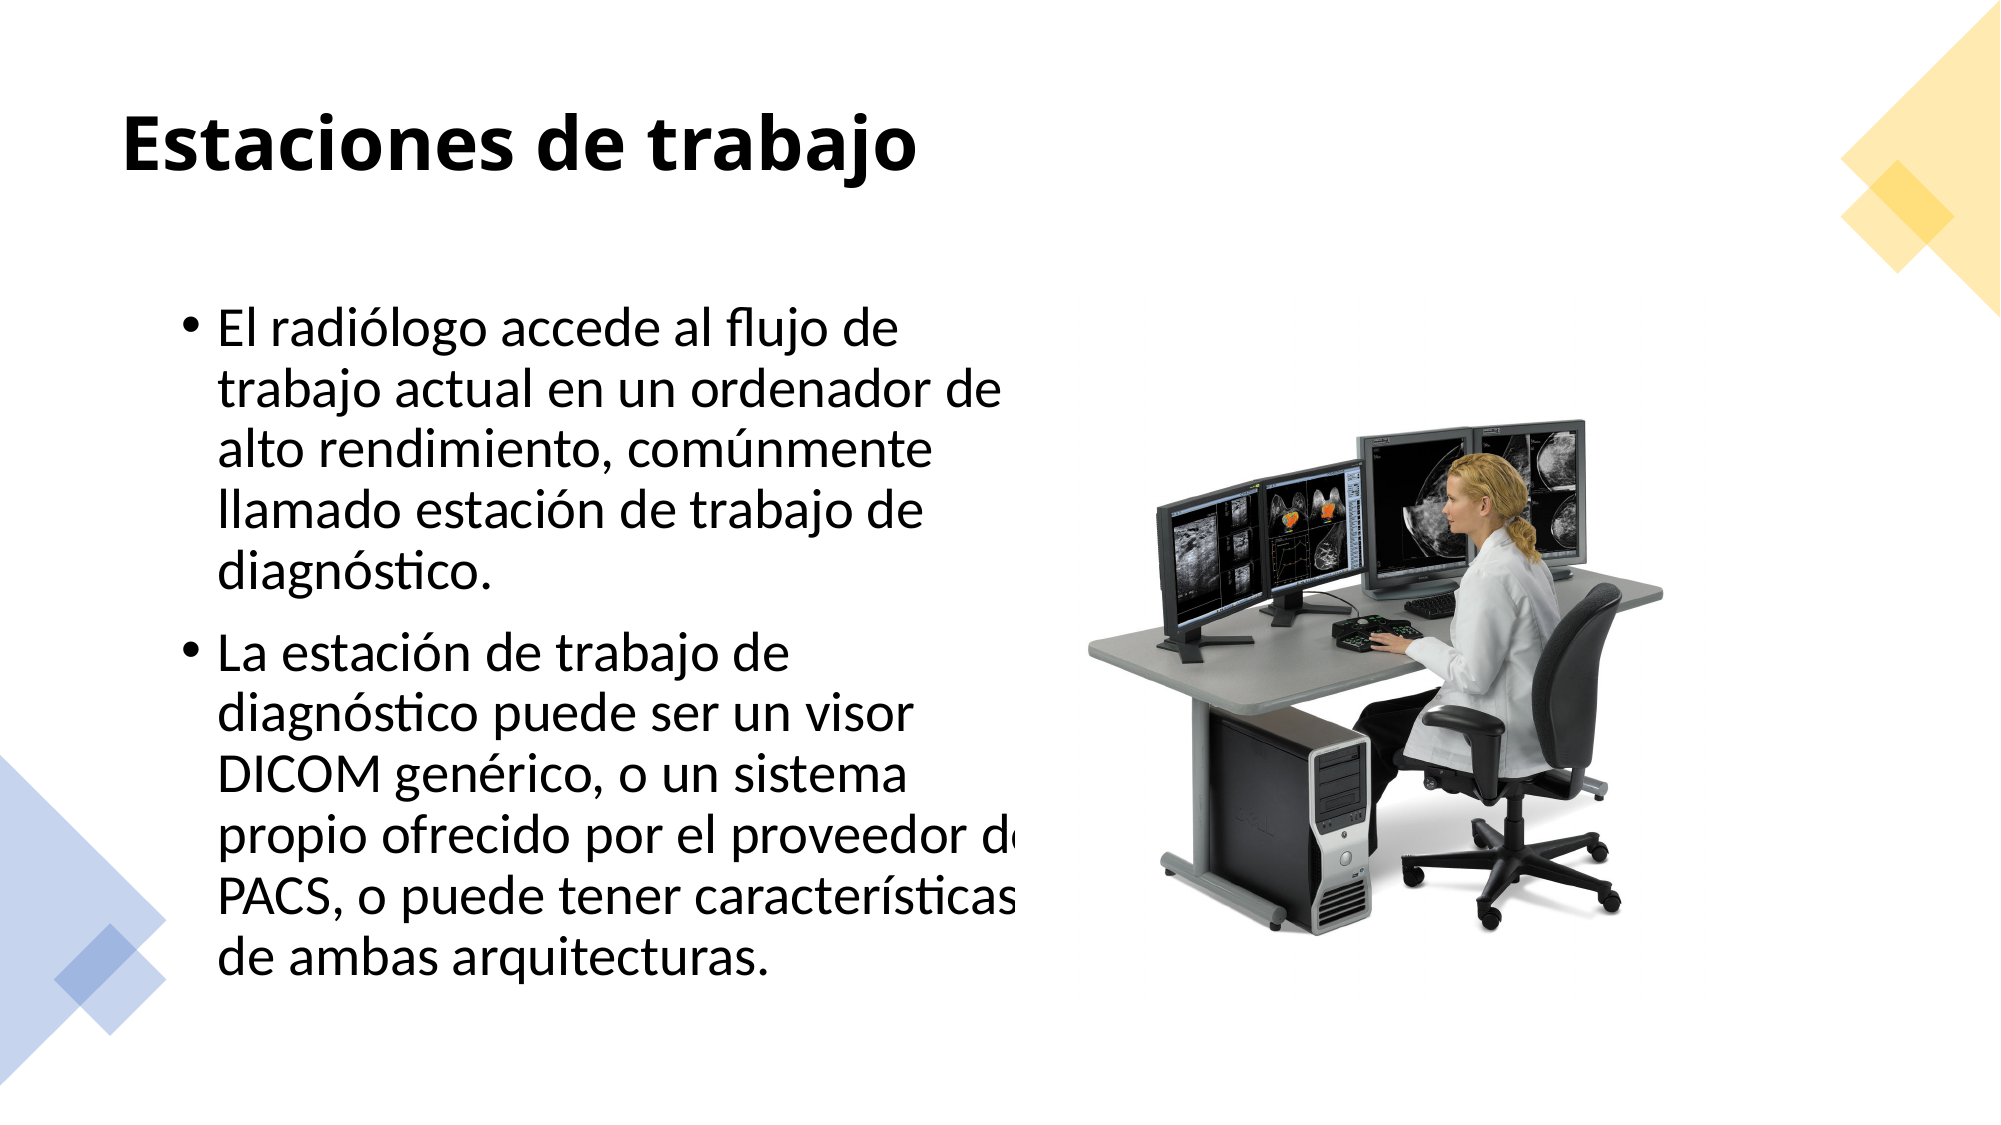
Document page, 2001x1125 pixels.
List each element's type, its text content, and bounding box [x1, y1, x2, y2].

text_box [0, 0, 2000, 1125]
title Estaciones de trabajo [105, 52, 1895, 240]
picture [1015, 292, 1748, 1008]
list El radiólogo accede al flujo de trabajo actual en un ordenador de alto rendimiento, comúnmente llamado estación de trabajo de diagnóstico. La estación de trabajo de diagnóstico puede ser un visor DICOM genérico, o un sistema propio ofrecido por el proveedor de PACS, o puede tener características de ambas arquitecturas. [166, 289, 1058, 1011]
